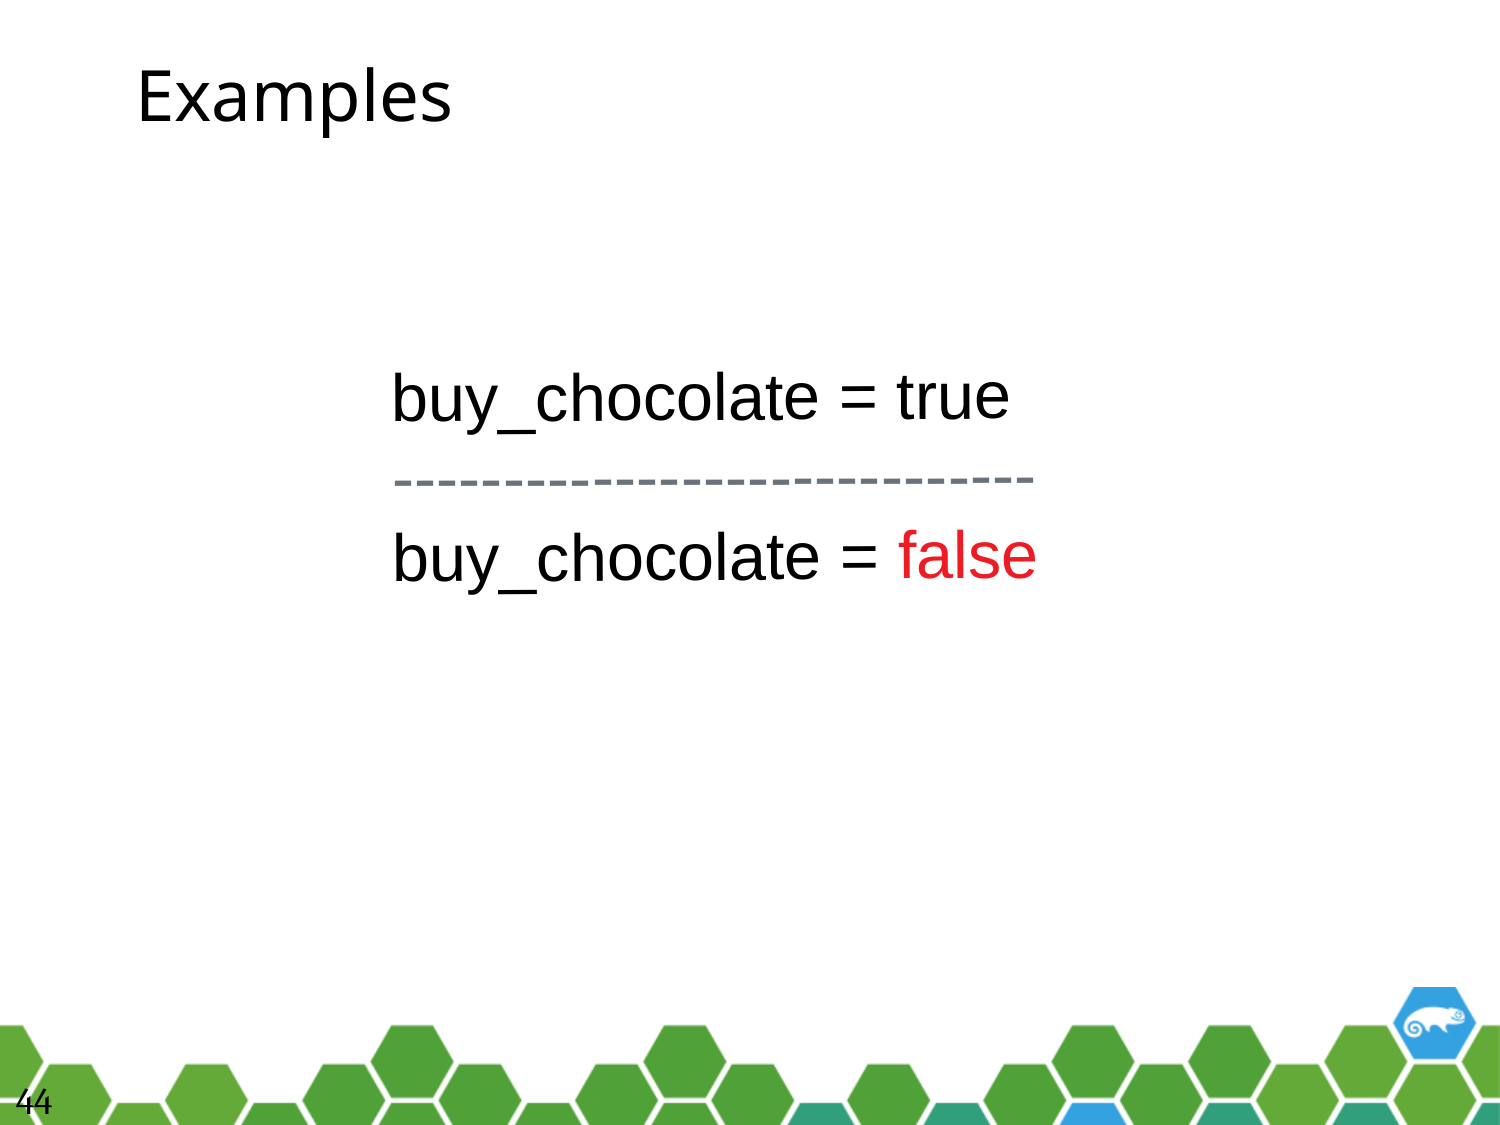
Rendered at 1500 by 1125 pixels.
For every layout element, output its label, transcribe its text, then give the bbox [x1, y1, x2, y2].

picture [0, 987, 1500, 1125]
text_box Examples [134, 12, 1371, 175]
text_box buy_chocolate = true ----------------------------- buy_chocolate = false [357, 341, 1339, 942]
